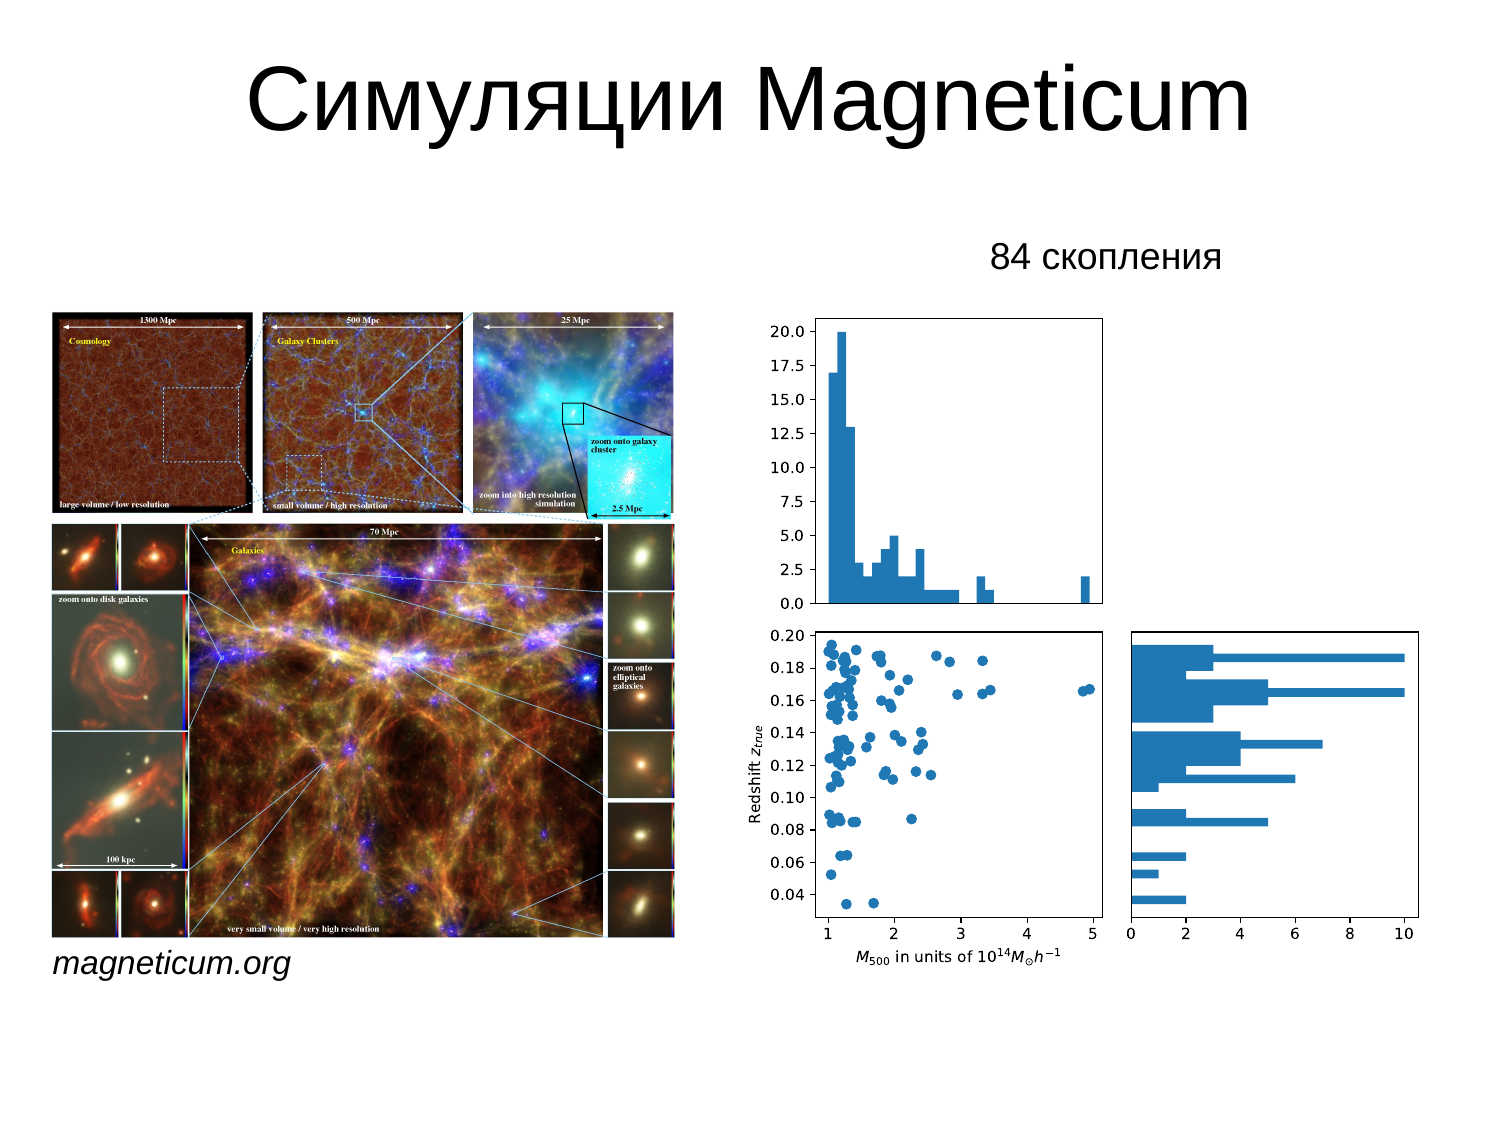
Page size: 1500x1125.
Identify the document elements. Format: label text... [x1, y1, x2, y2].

picture [51, 311, 675, 938]
title Симуляции Magneticum [0, 0, 1500, 188]
text_box magneticum.org [37, 926, 522, 997]
text_box 84 скопления [787, 224, 1426, 285]
picture [718, 224, 1497, 1003]
